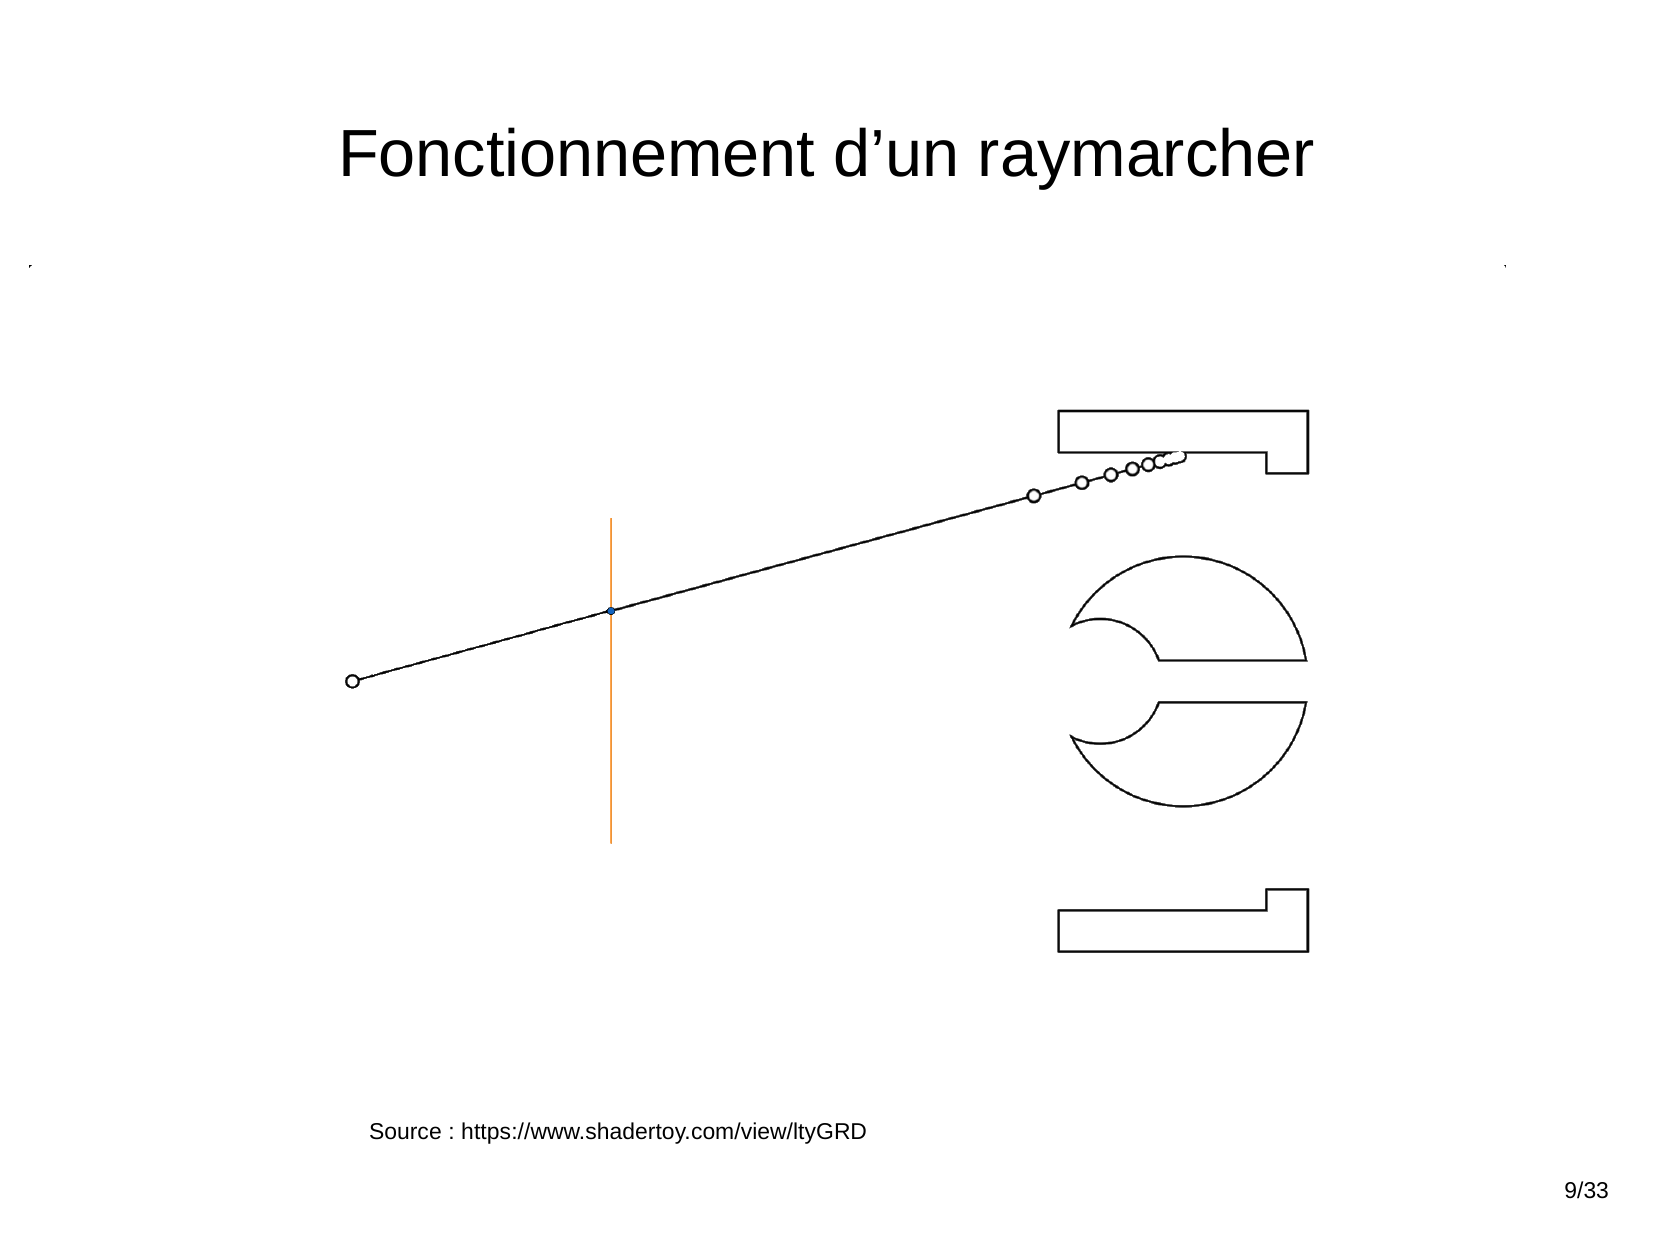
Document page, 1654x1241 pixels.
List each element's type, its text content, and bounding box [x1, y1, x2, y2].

title Fonctionnement d’un raymarcher [82, 49, 1571, 257]
picture [29, 265, 1506, 1097]
text_box Source : https://www.shadertoy.com/view/ltyGRD [354, 1111, 883, 1152]
text_box 9/33 [1549, 1170, 1625, 1211]
